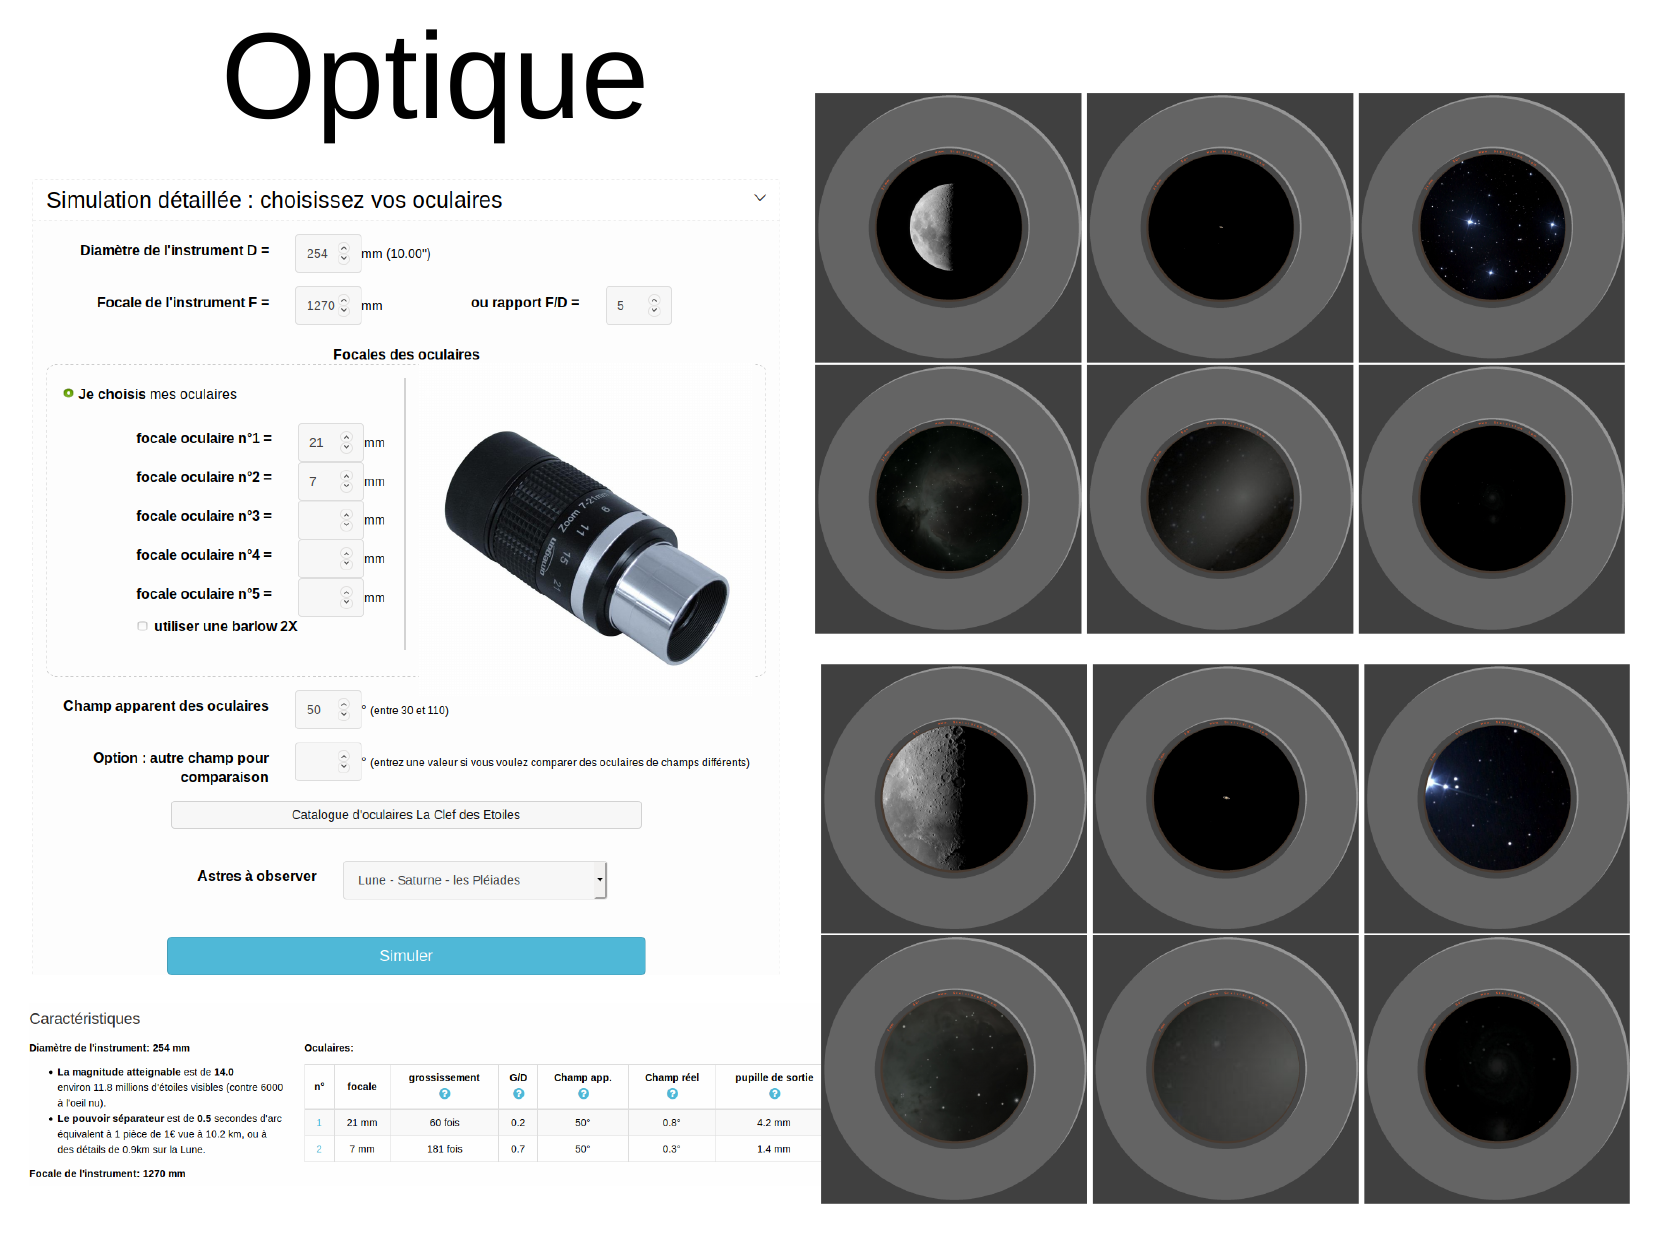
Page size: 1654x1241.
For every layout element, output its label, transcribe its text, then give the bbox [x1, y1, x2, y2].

picture [815, 93, 1625, 634]
title Optique [82, 0, 1571, 180]
picture [32, 179, 780, 975]
picture [29, 664, 1630, 1204]
